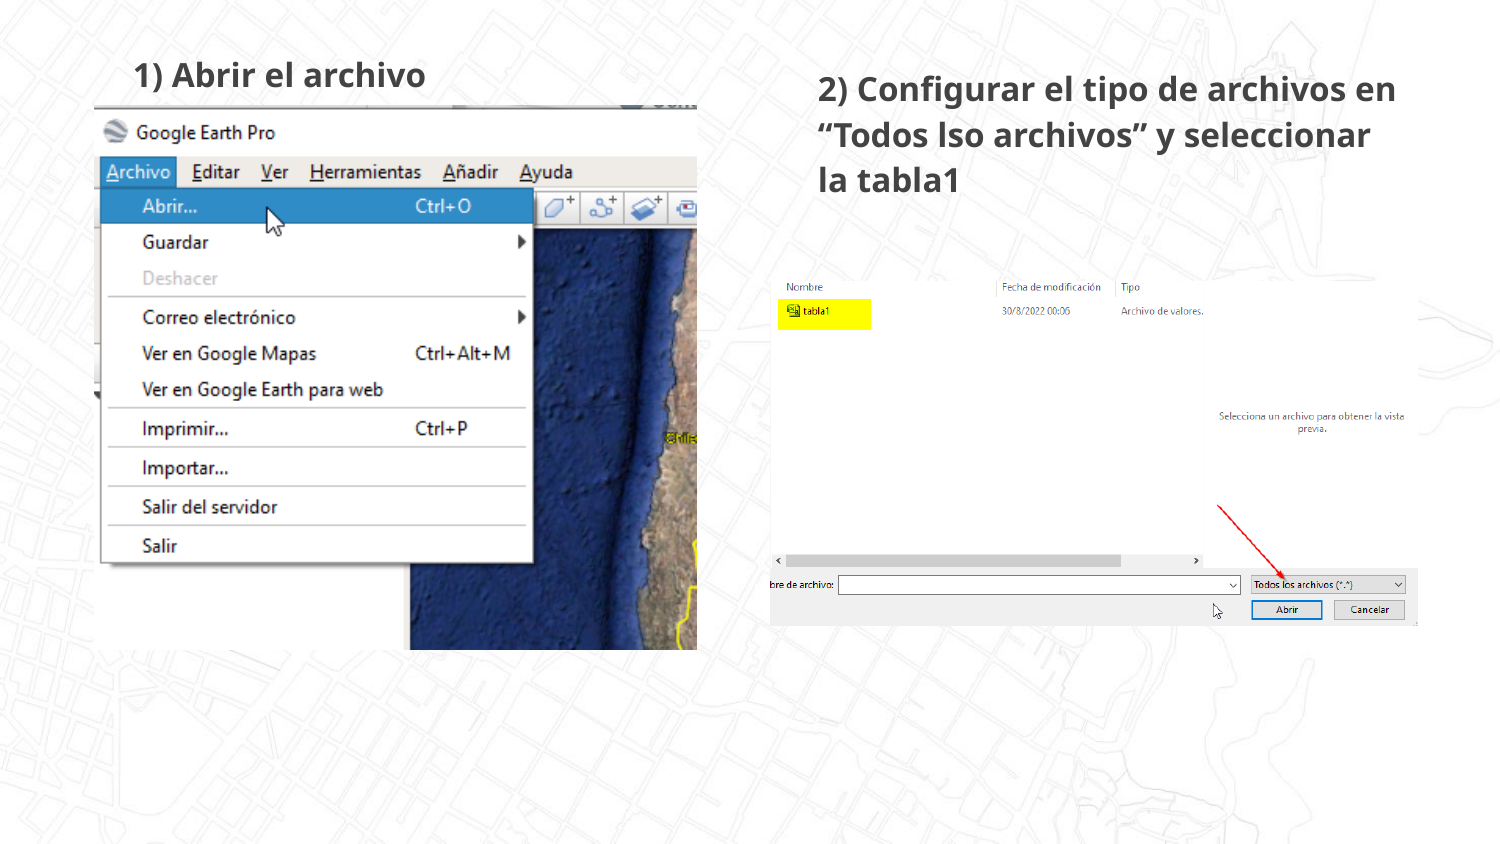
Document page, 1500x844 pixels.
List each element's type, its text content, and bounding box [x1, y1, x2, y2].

text_box 2) Configurar el tipo de archivos en “Todos lso archivos” y seleccionar la tabla1 [803, 59, 1418, 215]
picture [0, 0, 1500, 844]
text_box 1) Abrir el archivo [118, 44, 529, 119]
